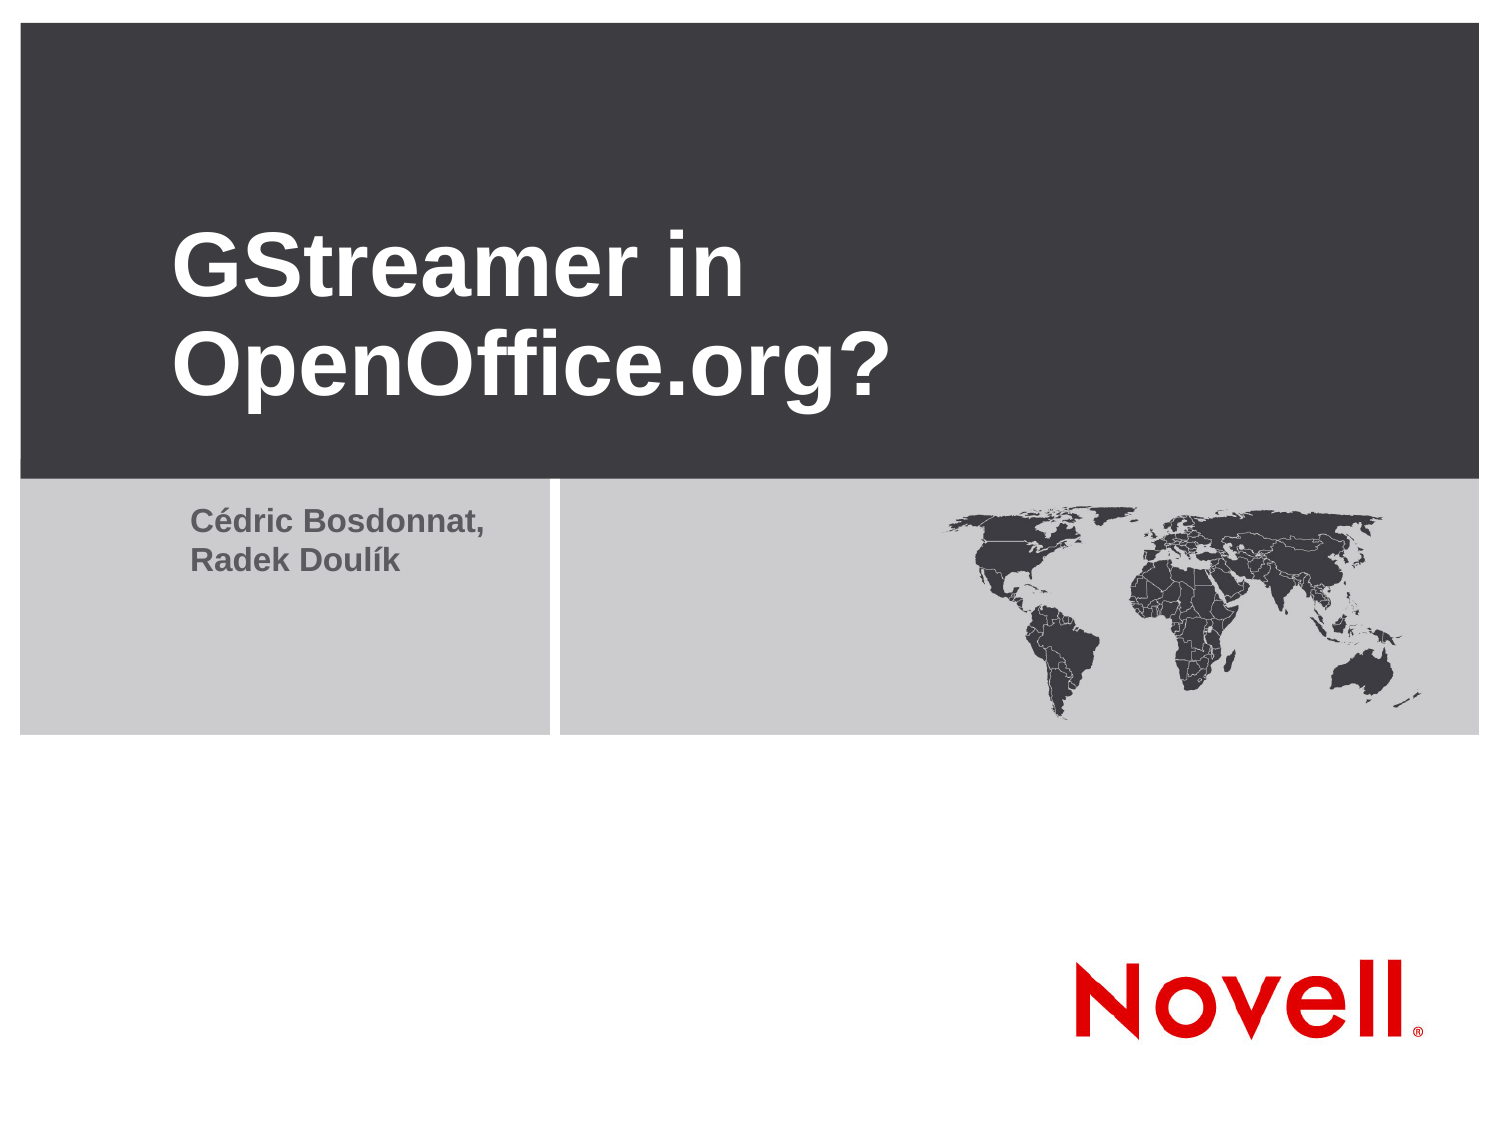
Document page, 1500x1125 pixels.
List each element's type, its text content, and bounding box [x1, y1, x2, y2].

picture [20, 479, 550, 735]
title GStreamer in OpenOffice.org? [156, 164, 1470, 415]
picture [560, 479, 1479, 735]
subtitle Cédric Bosdonnat, Radek Doulík [156, 501, 513, 672]
picture [1066, 951, 1430, 1047]
